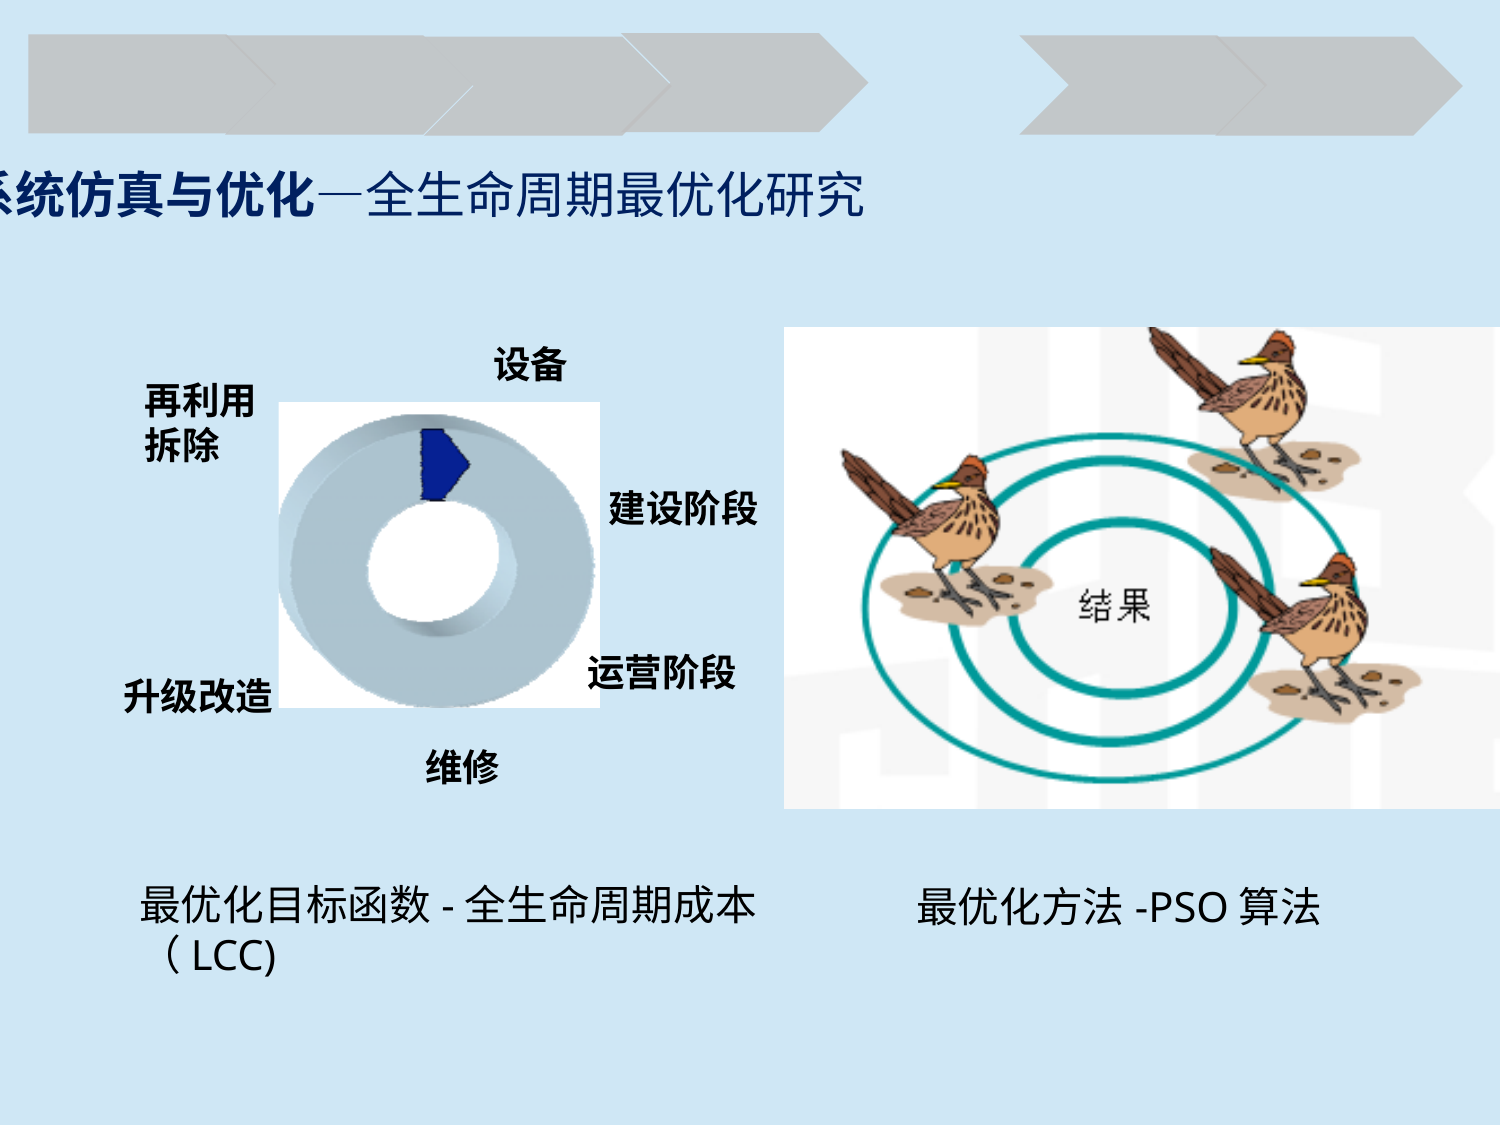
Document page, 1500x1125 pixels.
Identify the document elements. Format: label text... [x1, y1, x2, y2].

text_box [28, 33, 869, 136]
text_box 设备 [478, 333, 679, 394]
text_box 再利用拆除 [129, 370, 274, 475]
text_box 系统仿真与优化—全生命周期最优化研究 [0, 155, 881, 231]
text_box [1019, 35, 1463, 136]
picture [784, 327, 1500, 809]
text_box 维修 [410, 736, 611, 797]
text_box 运营阶段 [572, 641, 773, 702]
text_box 升级改造 [108, 665, 309, 726]
picture [278, 402, 600, 708]
text_box 最优化目标函数-全生命周期成本（LCC) [124, 871, 781, 987]
text_box 最优化方法-PSO算法 [901, 873, 1421, 939]
text_box 建设阶段 [594, 477, 794, 538]
